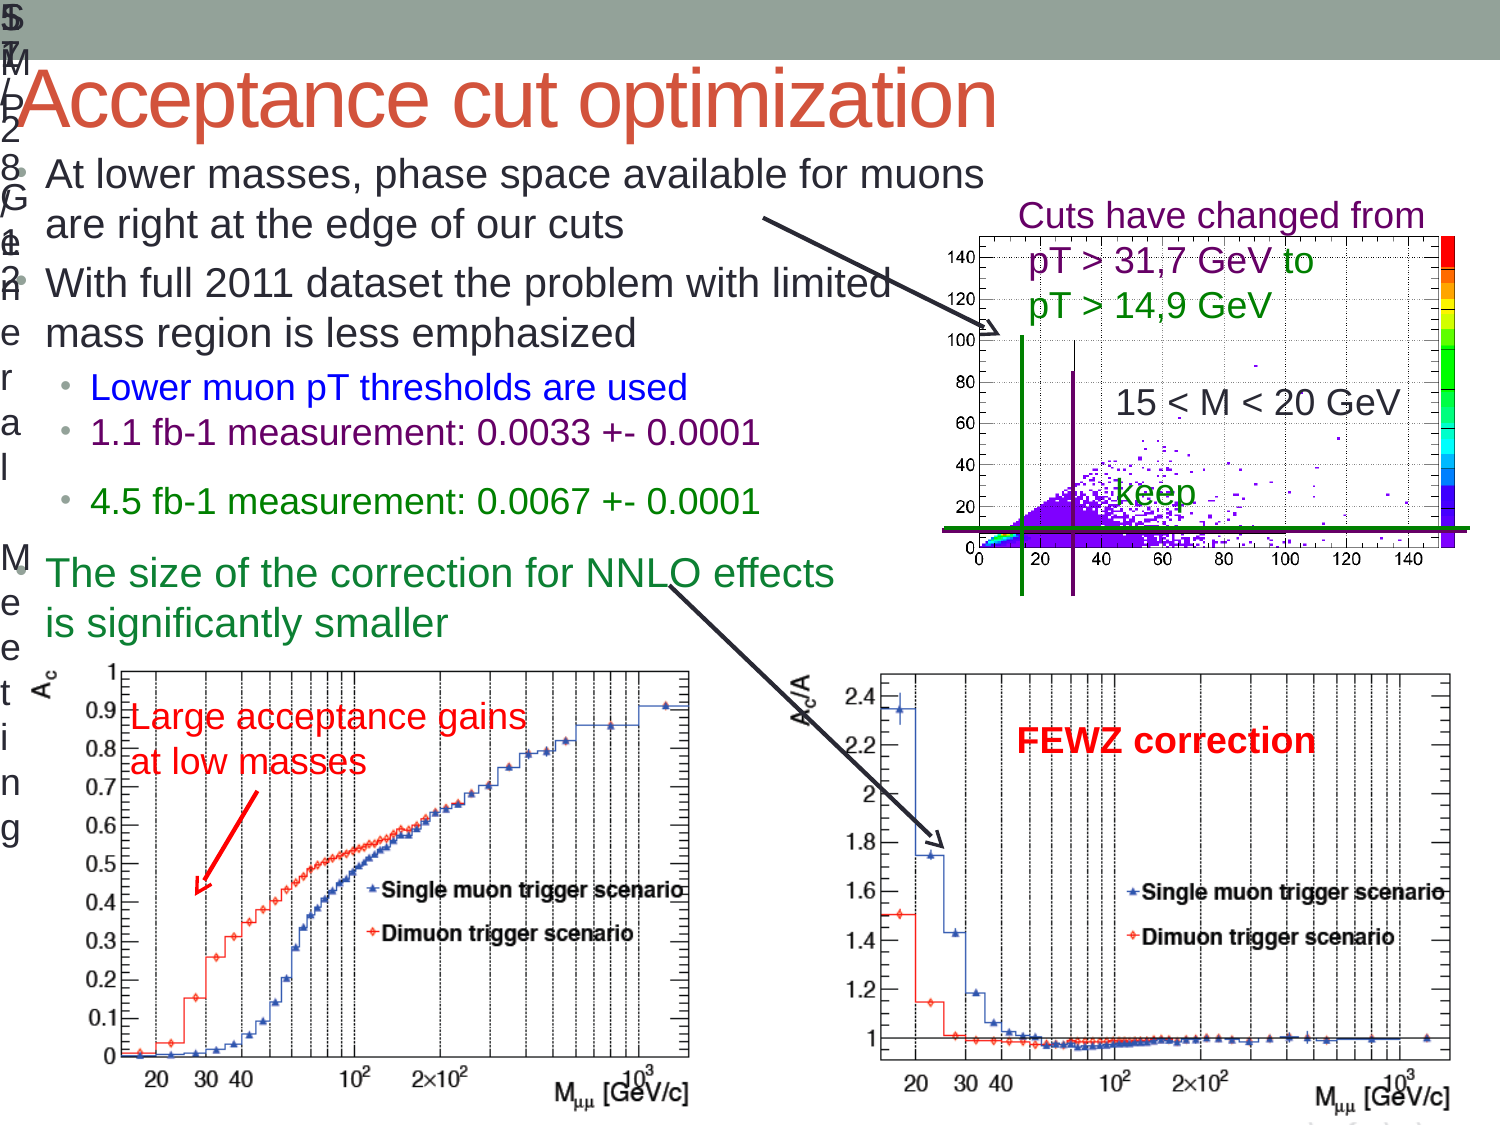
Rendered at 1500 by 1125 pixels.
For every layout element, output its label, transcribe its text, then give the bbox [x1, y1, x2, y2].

picture [1021, 533, 1071, 597]
text_box FEWZ correction [1001, 708, 1332, 769]
picture [784, 653, 1461, 1125]
list At lower masses, phase space available for muons are right at the edge of our cuts With full 2011 dataset the problem with limited acceptance in the low mass region is less emphasized Lower muon pT thresholds are used 1.1 fb-1 measurement: 0.0033 +- 0.0001 4.5 fb-1 measurement: 0.0067 +- 0.0001 The size of the correction for NNLO effects is significantly smaller [0, 139, 1500, 1000]
text_box Large acceptance gains at low masses [115, 684, 553, 790]
title Acceptance cut optimization [0, 13, 1500, 139]
picture [895, 217, 1455, 597]
picture [1072, 533, 1455, 597]
text_box 15 < M < 20 GeV keep [1100, 370, 1417, 521]
text_box Cuts have changed from pT > 31,7 GeV to pT > 14,9 GeV [1003, 183, 1441, 334]
picture [21, 653, 701, 1118]
